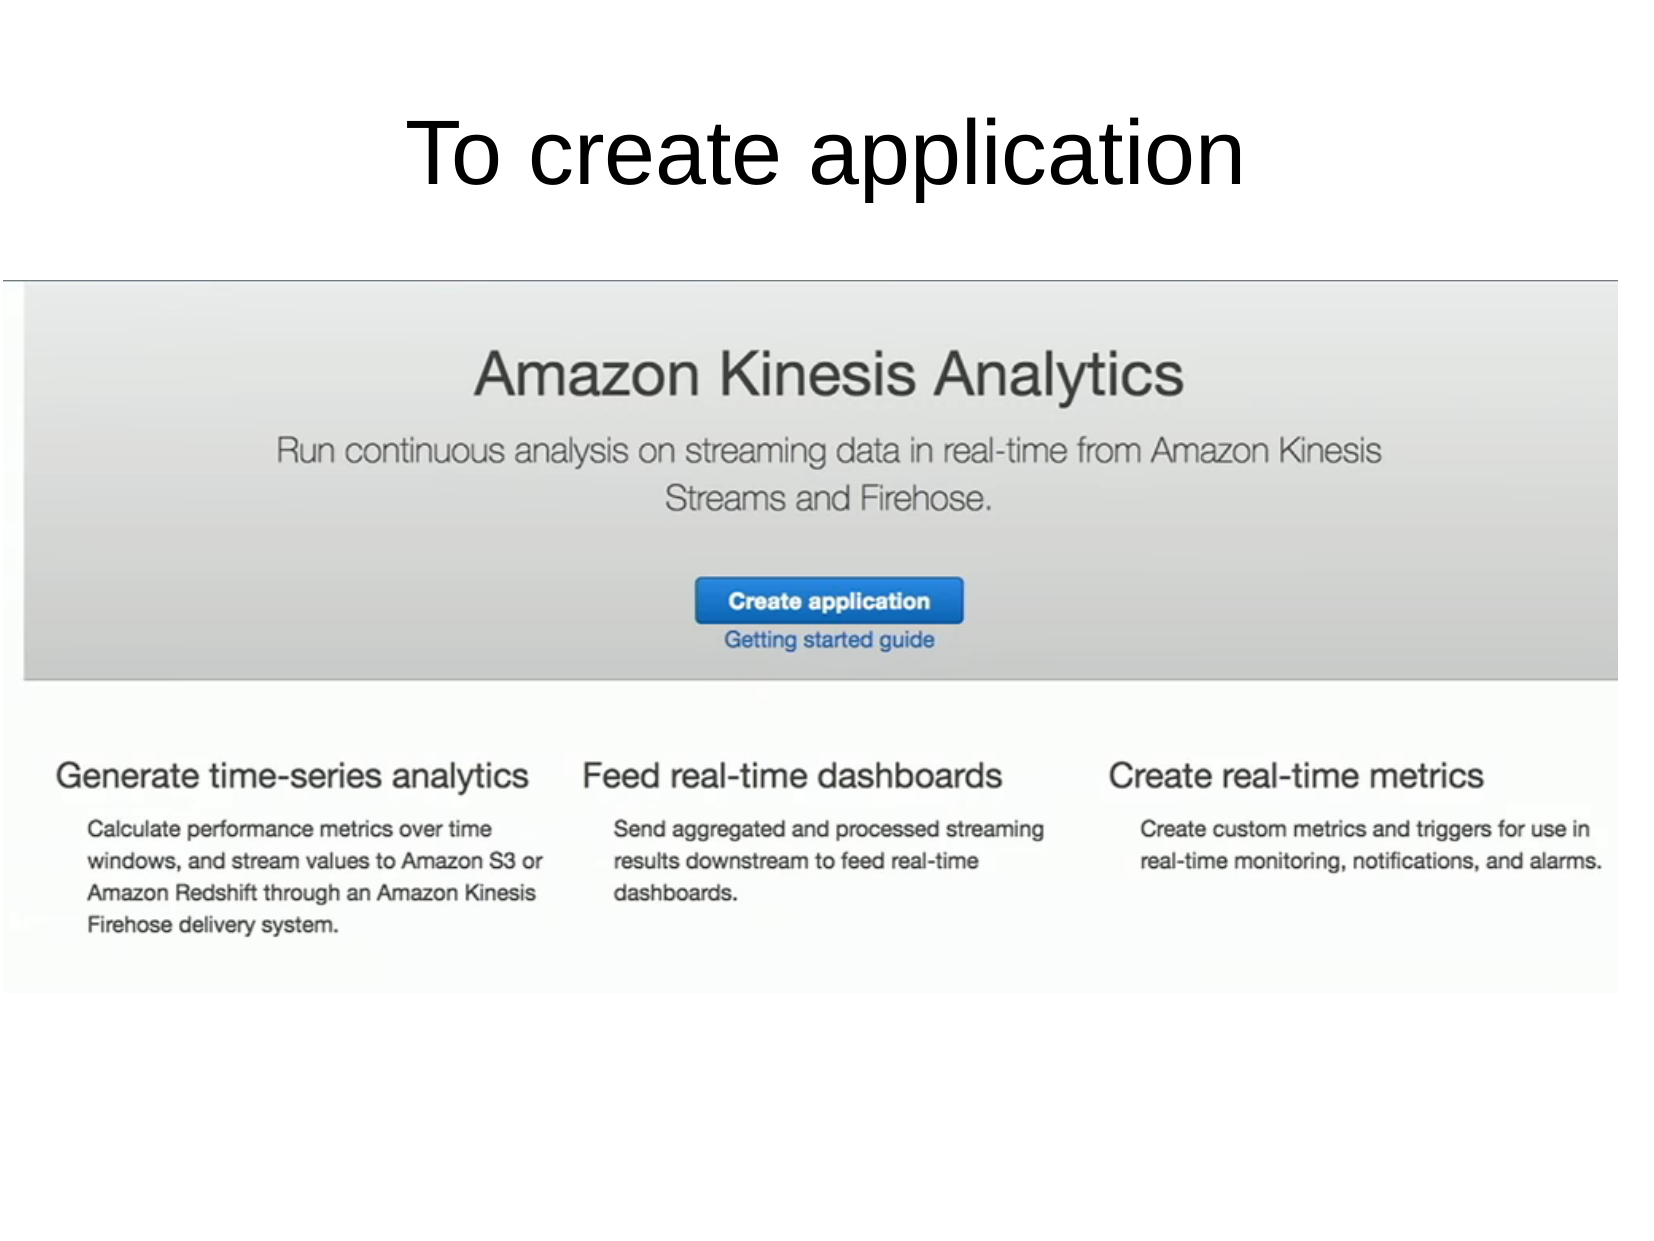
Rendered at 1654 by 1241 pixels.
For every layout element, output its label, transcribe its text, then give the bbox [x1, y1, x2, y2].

title To create application [82, 49, 1571, 257]
picture [3, 280, 1618, 993]
